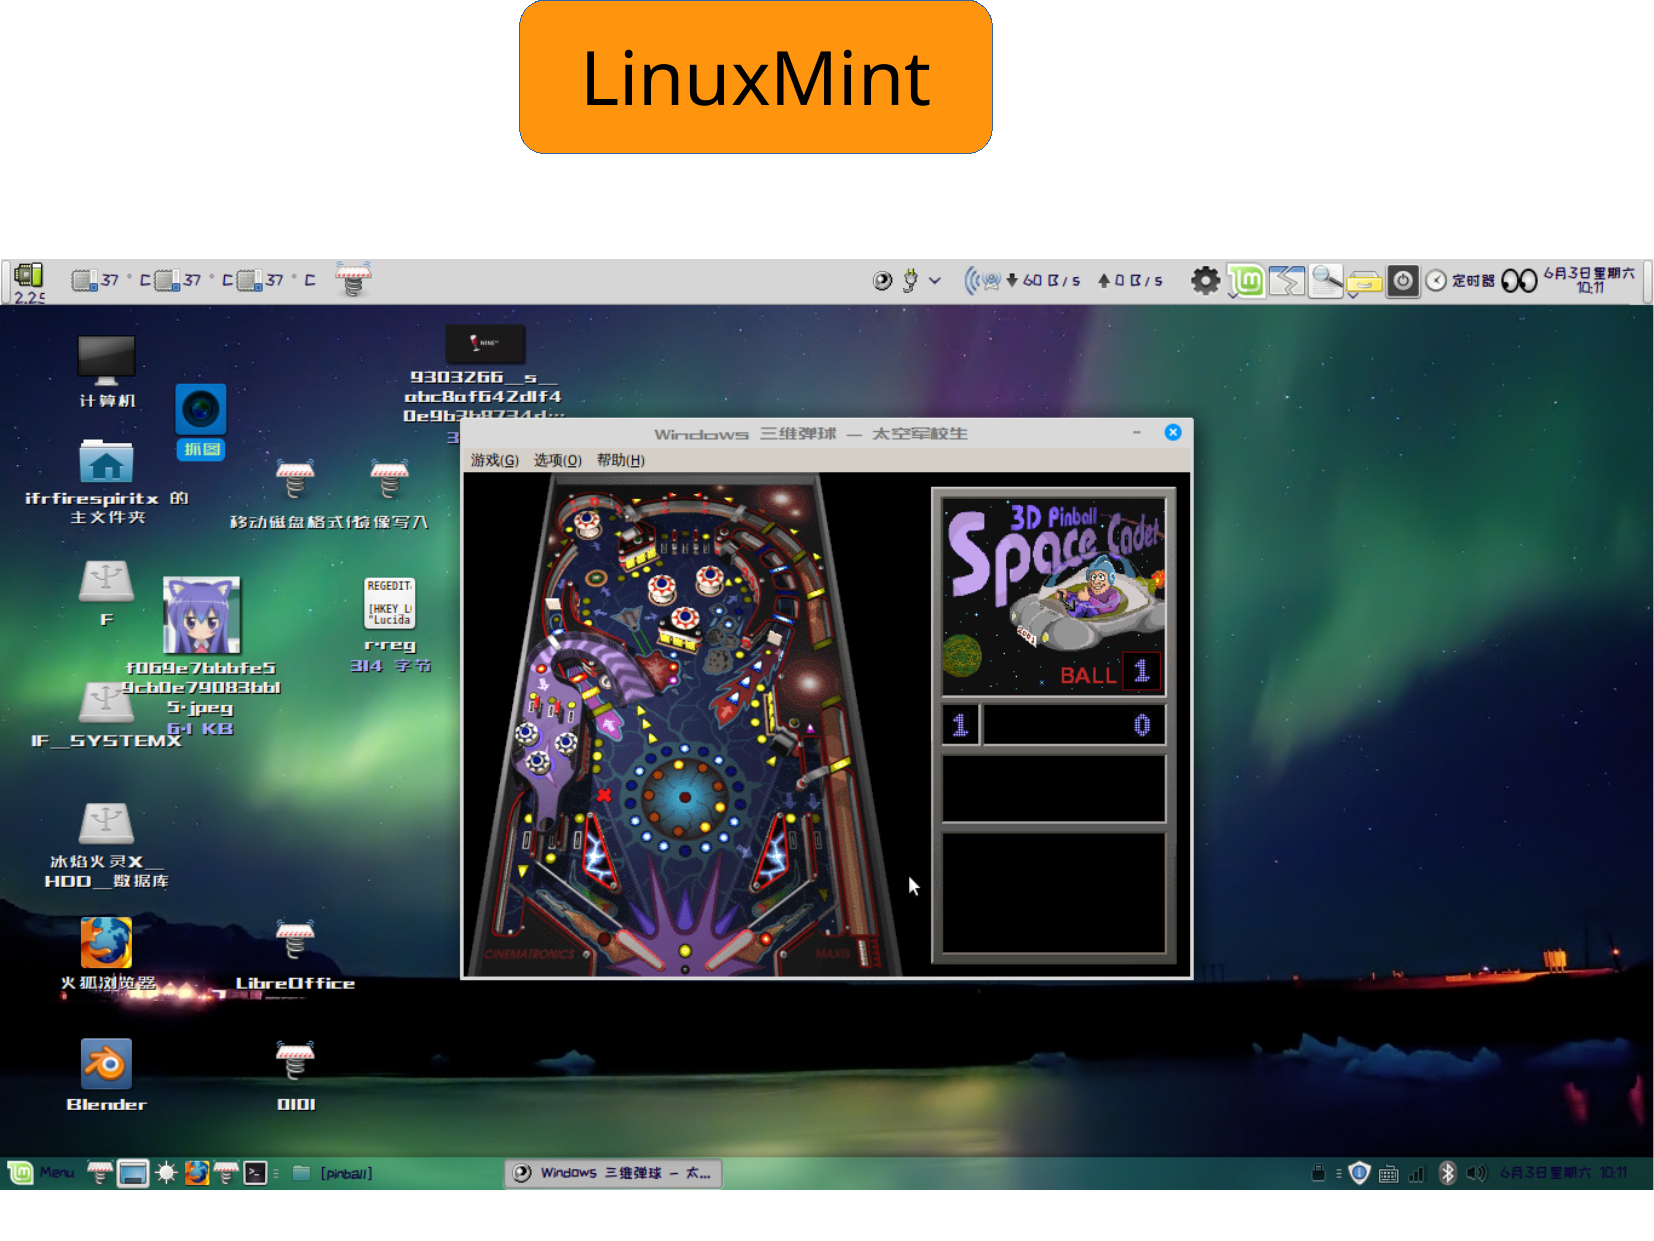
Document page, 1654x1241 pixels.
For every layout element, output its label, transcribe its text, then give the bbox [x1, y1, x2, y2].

text_box LinuxMint [519, 0, 993, 154]
picture [0, 259, 1654, 1190]
